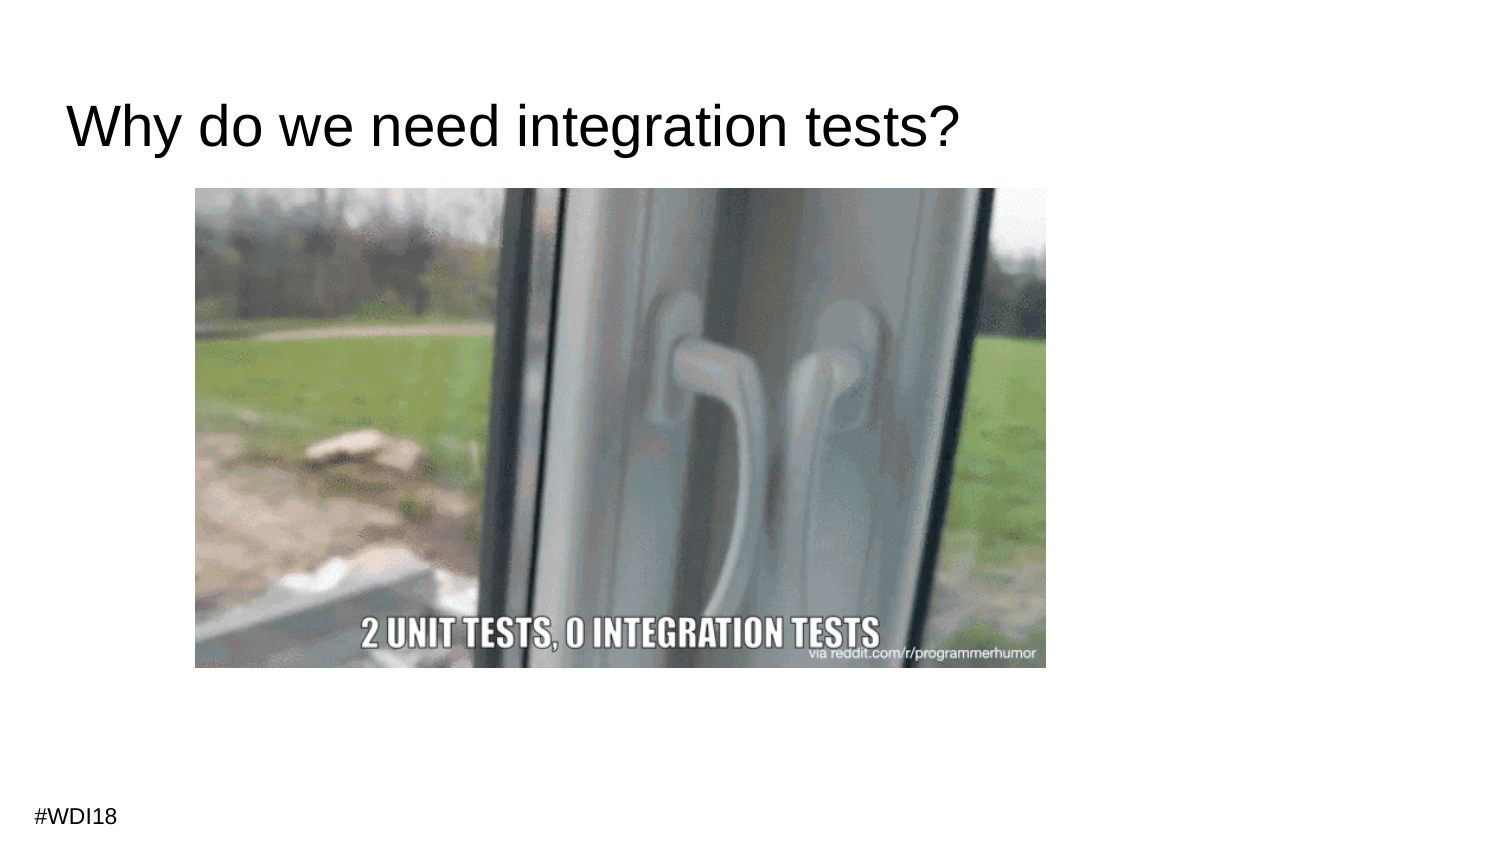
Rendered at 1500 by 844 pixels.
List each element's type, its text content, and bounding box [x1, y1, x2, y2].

picture [195, 188, 1046, 668]
text_box #WDI18 [0, 786, 247, 844]
title Why do we need integration tests? [51, 72, 1449, 167]
